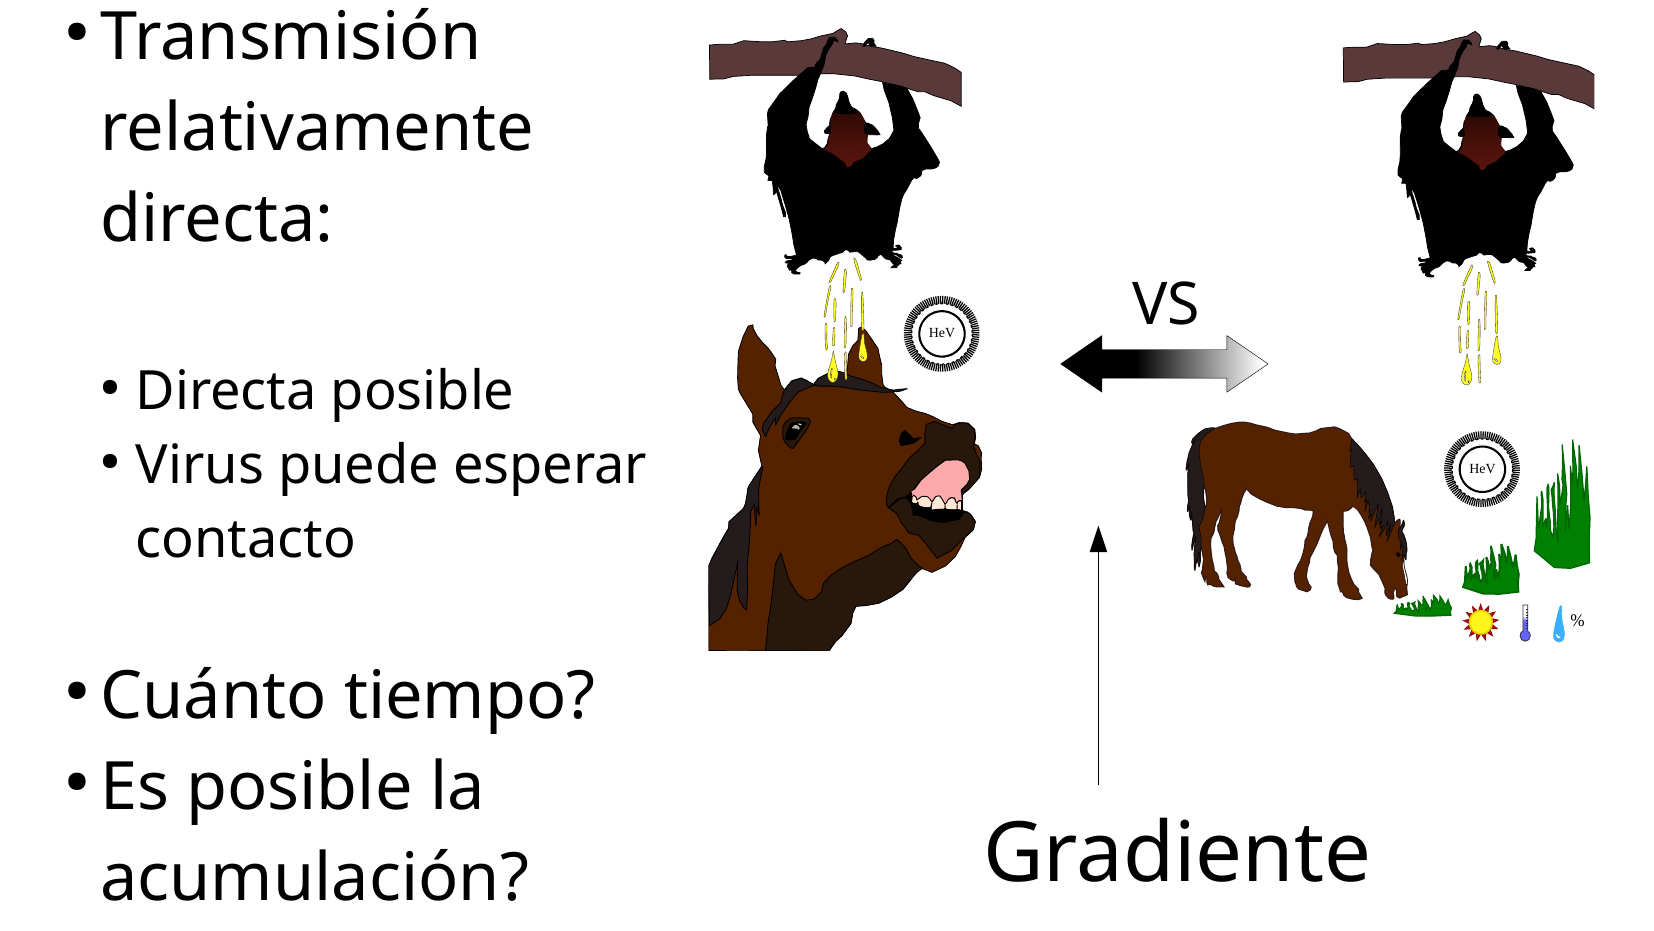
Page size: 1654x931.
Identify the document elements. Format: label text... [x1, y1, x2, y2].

subtitle Transmisión relativamente directa: Directa posible Virus puede esperar contacto Cuánto tiempo? Es posible la acumulación? [29, 0, 656, 931]
picture [708, 23, 1595, 651]
text_box Gradiente [968, 785, 1360, 901]
